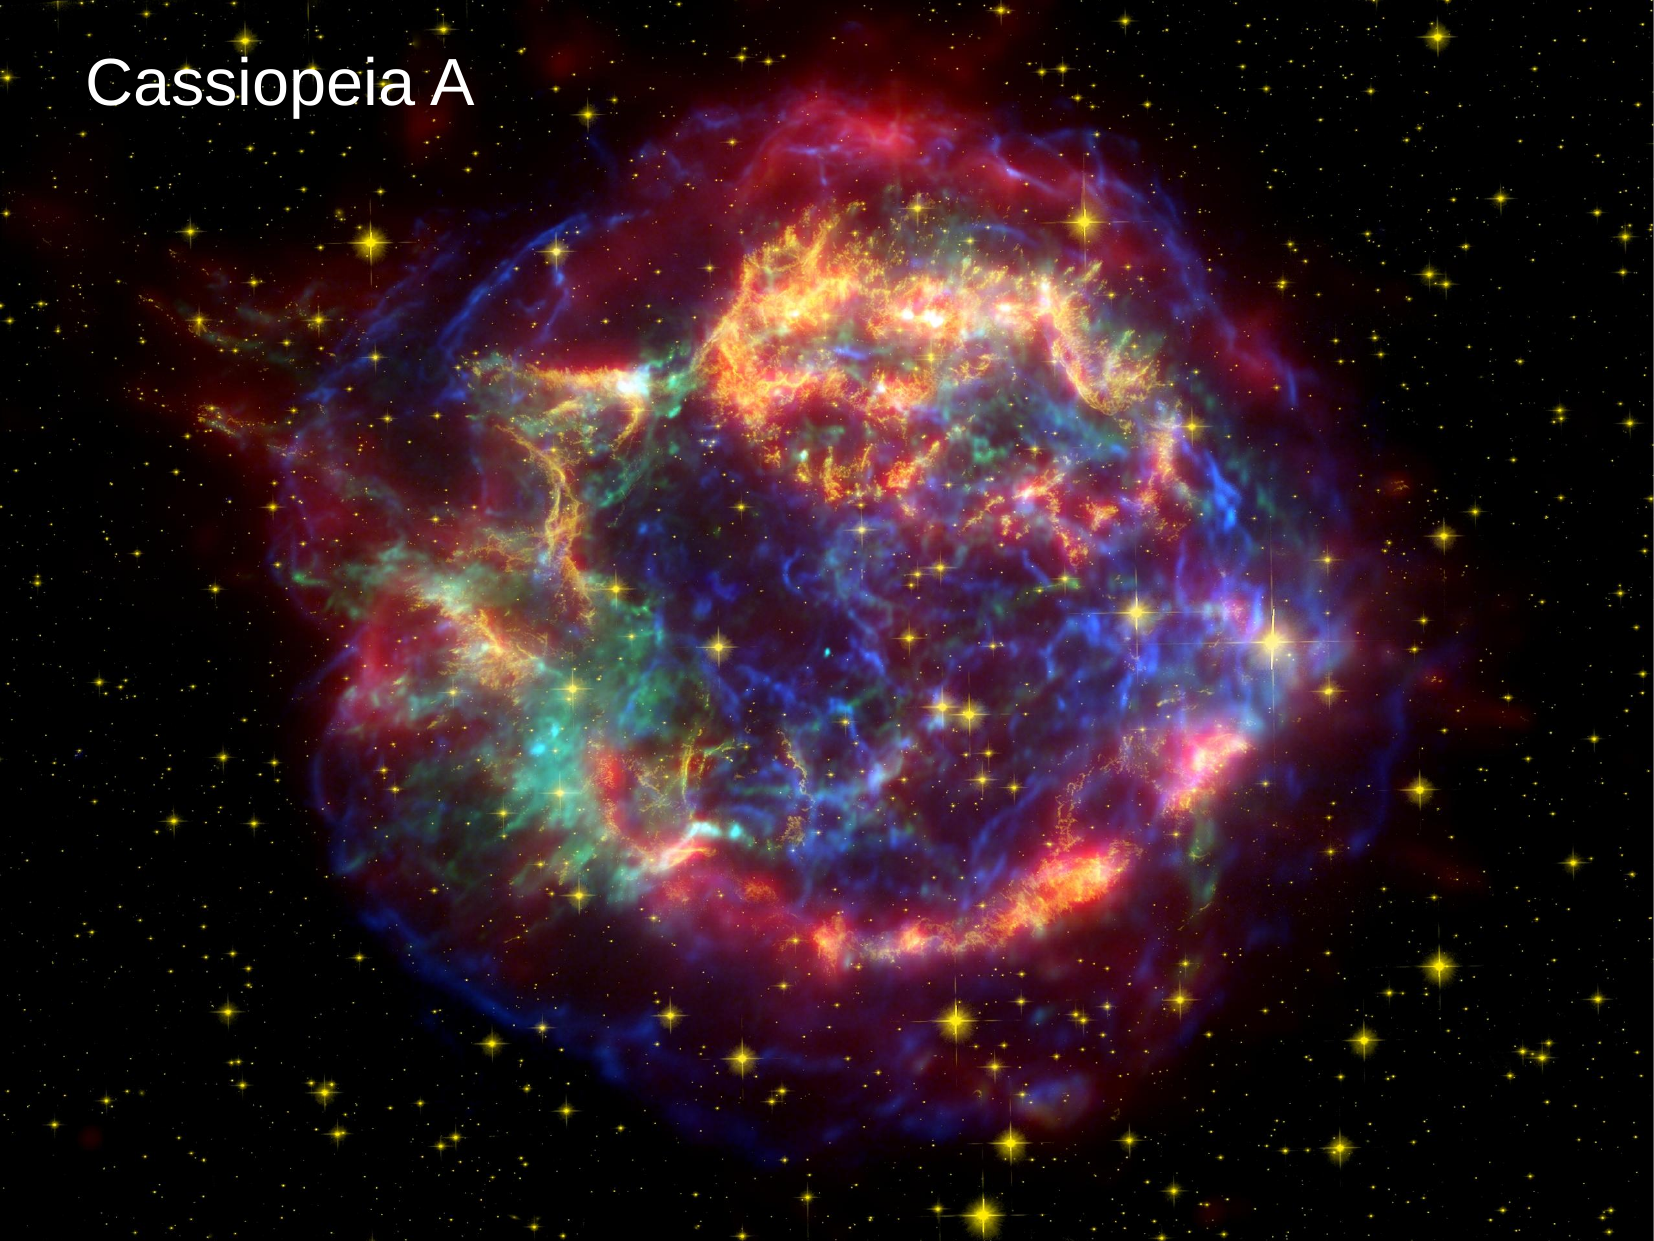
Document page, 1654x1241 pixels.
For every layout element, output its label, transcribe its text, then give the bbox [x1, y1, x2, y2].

picture [0, 0, 1654, 1241]
list Cassiopeia A [15, 45, 1504, 765]
